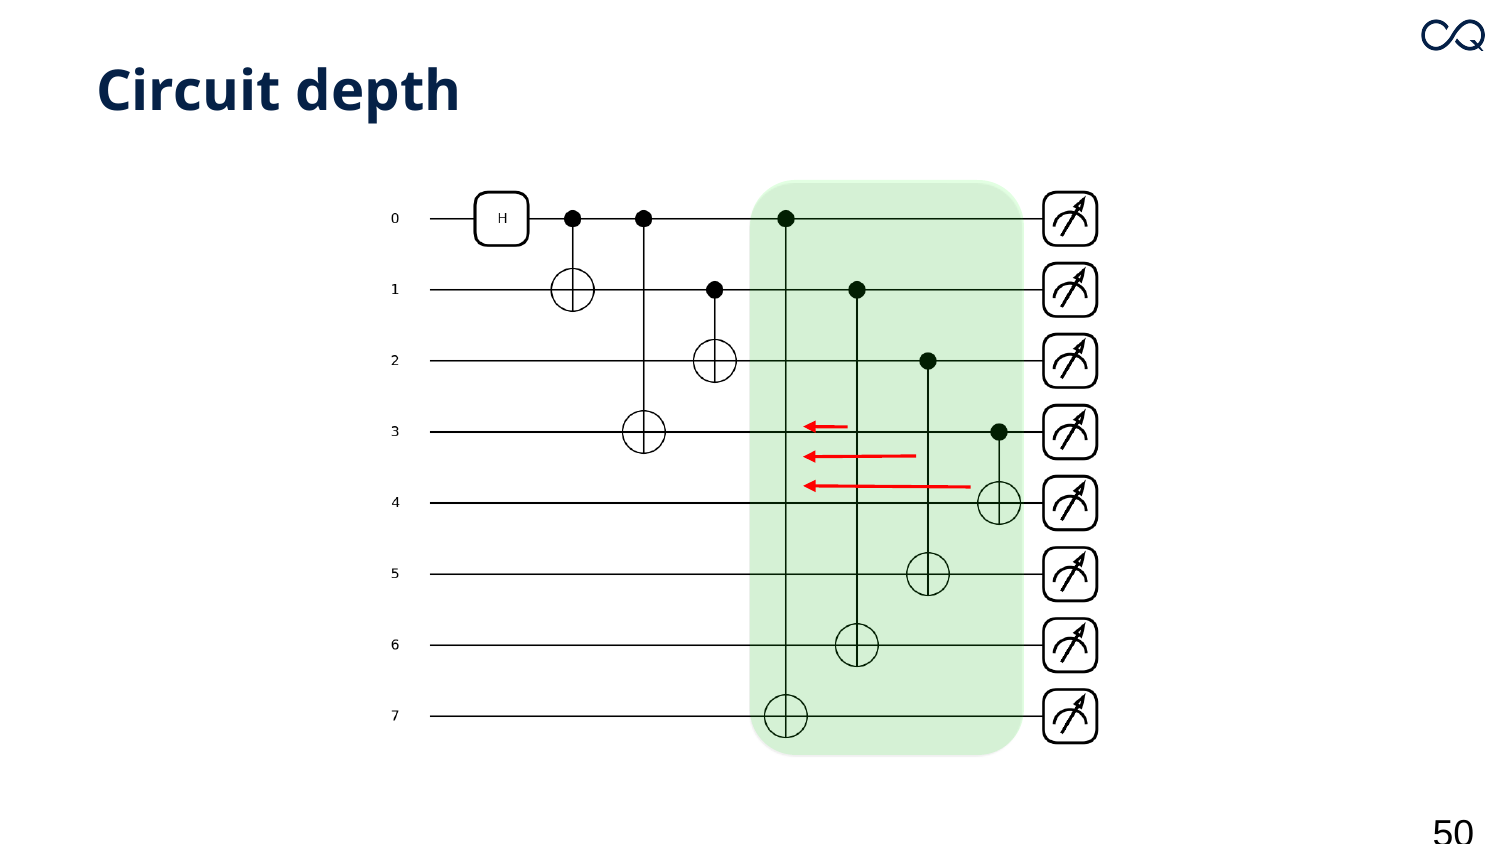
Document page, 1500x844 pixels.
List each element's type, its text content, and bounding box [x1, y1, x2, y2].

picture [352, 141, 1148, 794]
title Circuit depth [81, 39, 1348, 142]
picture [1421, 19, 1485, 51]
text_box [749, 179, 1024, 755]
